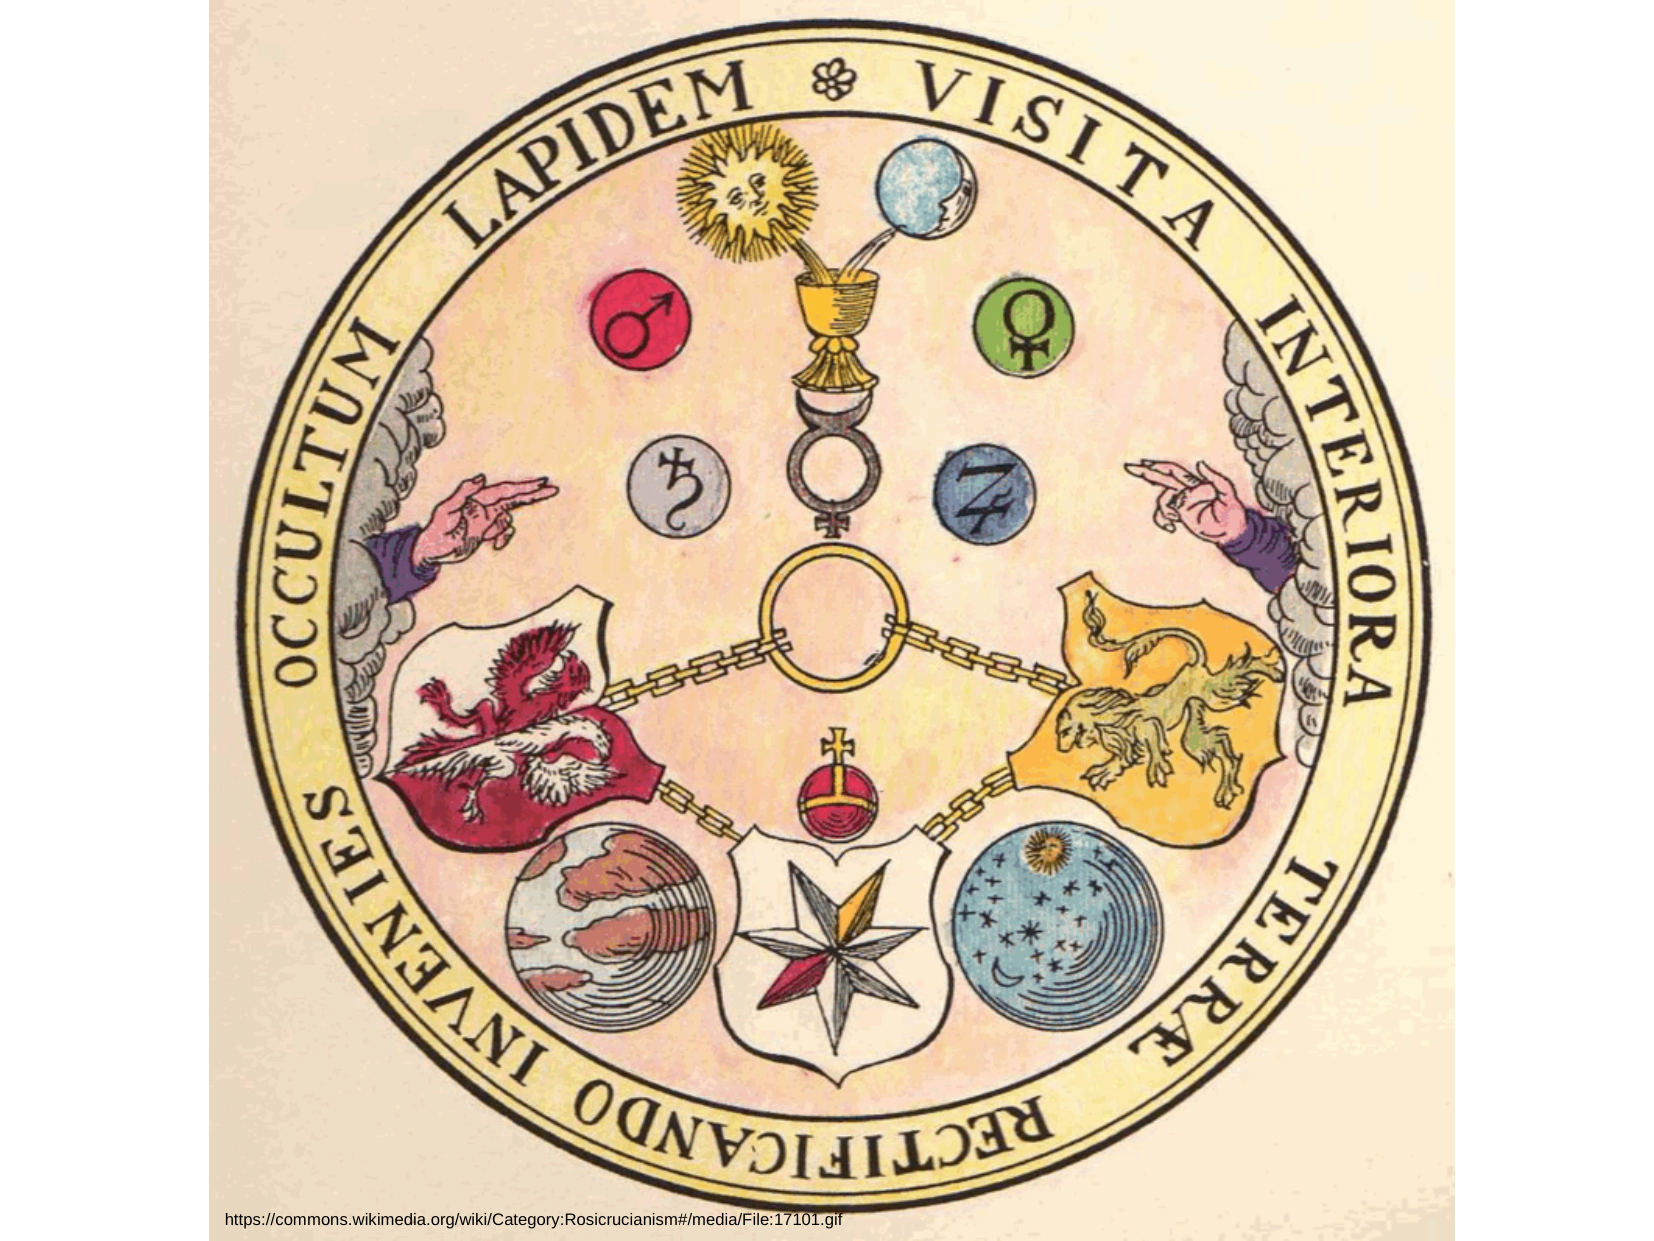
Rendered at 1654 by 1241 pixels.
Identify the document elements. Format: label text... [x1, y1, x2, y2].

text_box https://commons.wikimedia.org/wiki/Category:Rosicrucianism#/media/File:17101.gif [210, 1203, 1621, 1241]
picture [209, 0, 1455, 1241]
